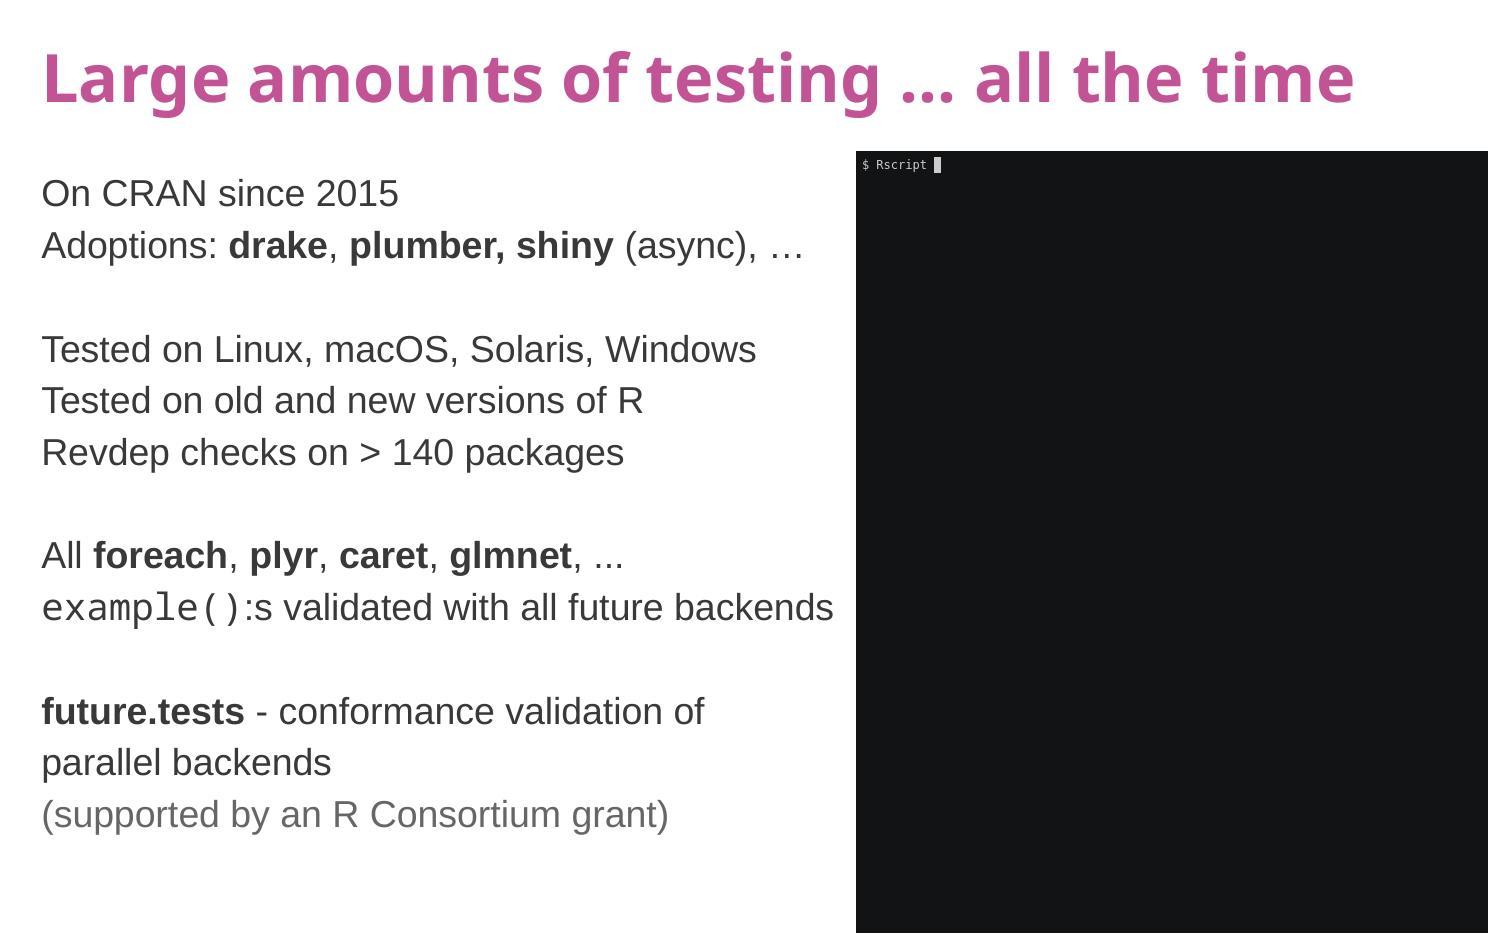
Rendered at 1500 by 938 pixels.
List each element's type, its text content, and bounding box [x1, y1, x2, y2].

picture [856, 151, 1488, 933]
list On CRAN since 2015 Adoptions: drake, plumber, shiny (async), … Tested on Linux, macOS, Solaris, Windows Tested on old and new versions of R Revdep checks on > 140 packages All foreach, plyr, caret, glmnet, ... example():s validated with all future backends future.tests - conformance validation of parallel backends (supported by an R Consortium grant) [26, 147, 1424, 922]
title Large amounts of testing … all the time [26, 20, 1493, 136]
